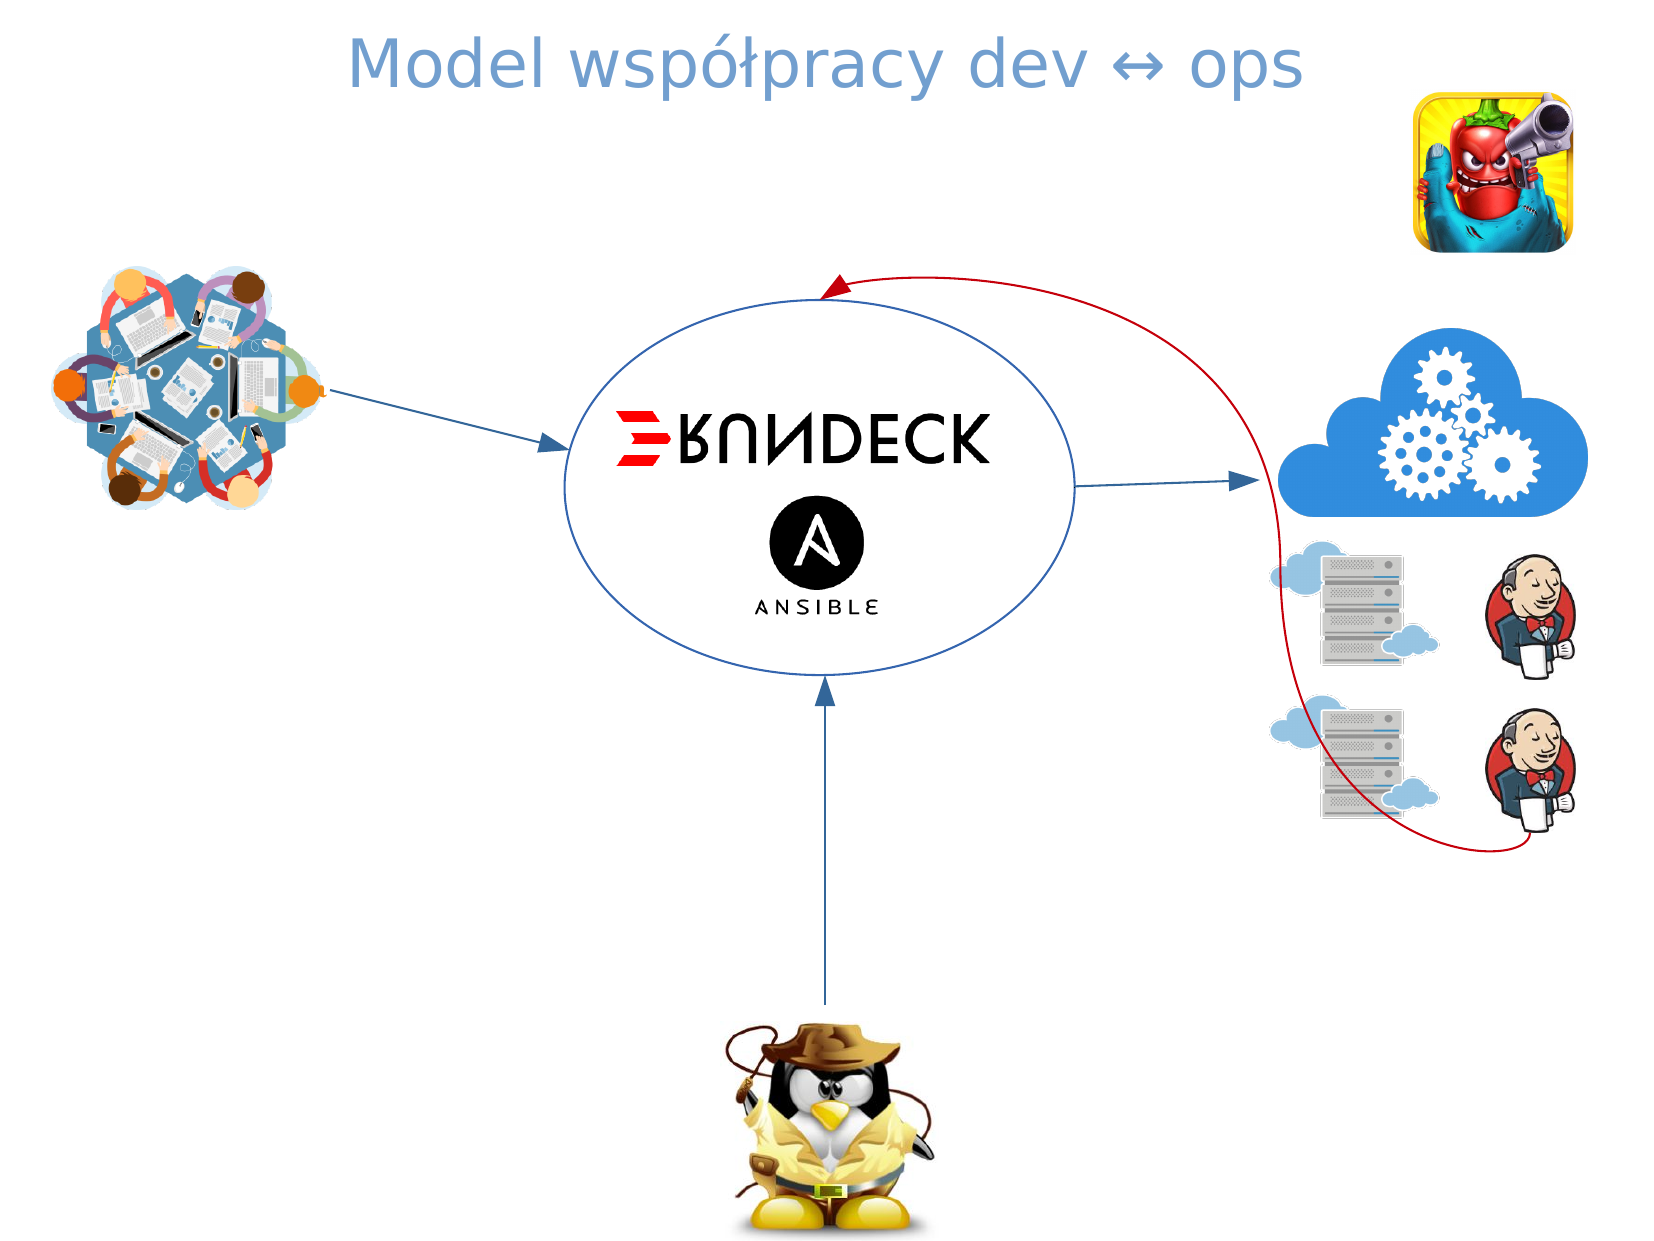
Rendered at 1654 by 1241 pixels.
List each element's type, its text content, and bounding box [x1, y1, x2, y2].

picture [1267, 539, 1290, 667]
picture [1485, 554, 1576, 680]
picture [720, 1021, 939, 1241]
picture [741, 482, 890, 631]
picture [0, 266, 406, 510]
picture [1281, 539, 1441, 667]
text_box Model współpracy dev ↔ ops [332, 17, 1322, 111]
picture [1278, 328, 1588, 517]
picture [616, 411, 990, 466]
picture [1485, 708, 1576, 833]
picture [1267, 693, 1390, 820]
picture [1301, 693, 1441, 820]
picture [1410, 89, 1576, 256]
